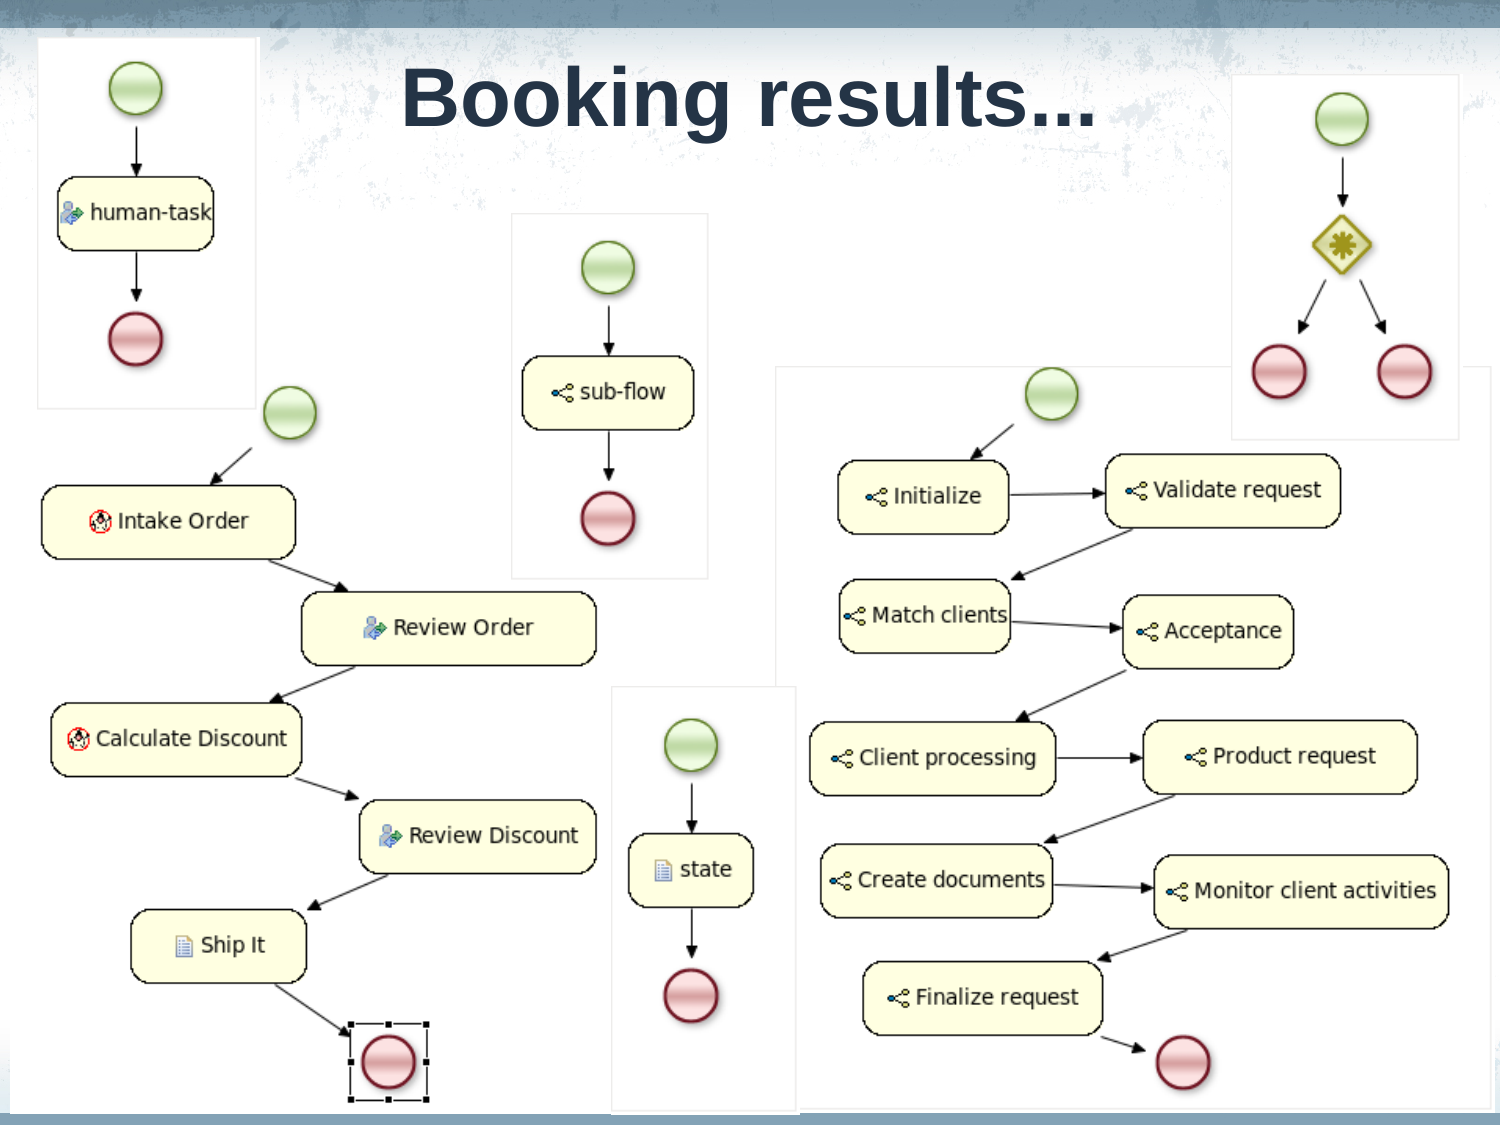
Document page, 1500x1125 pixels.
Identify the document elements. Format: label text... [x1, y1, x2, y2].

picture [0, 0, 1500, 1125]
title Booking results... [112, 0, 1388, 212]
